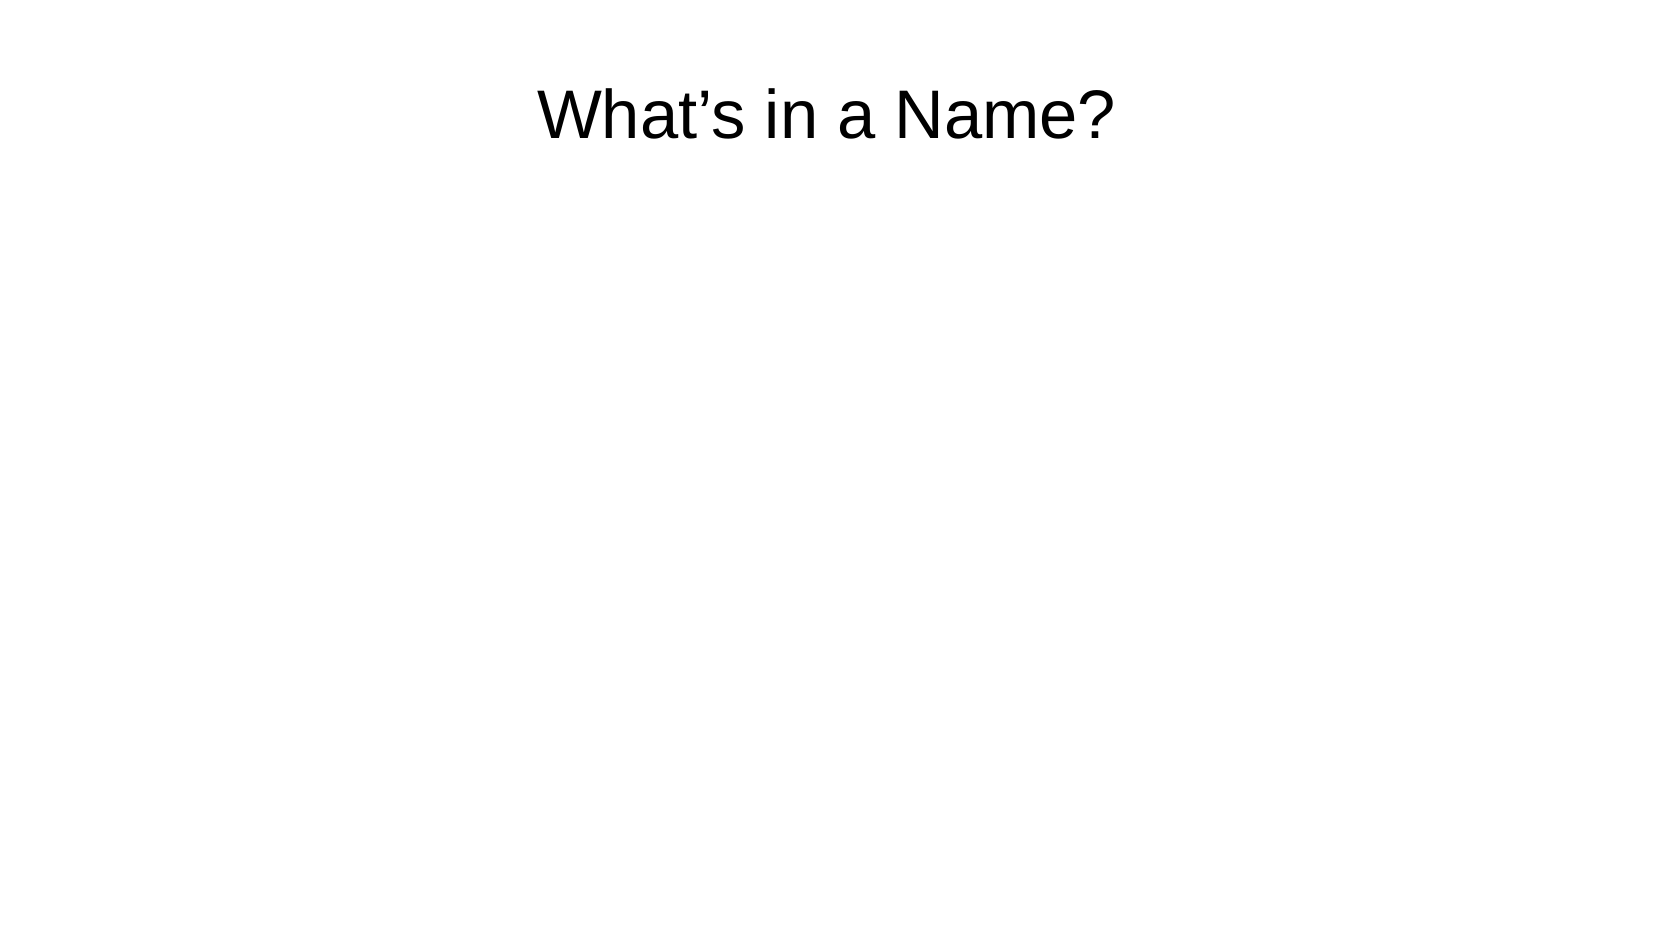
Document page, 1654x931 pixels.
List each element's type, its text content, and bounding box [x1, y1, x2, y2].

title What’s in a Name? [82, 37, 1571, 193]
